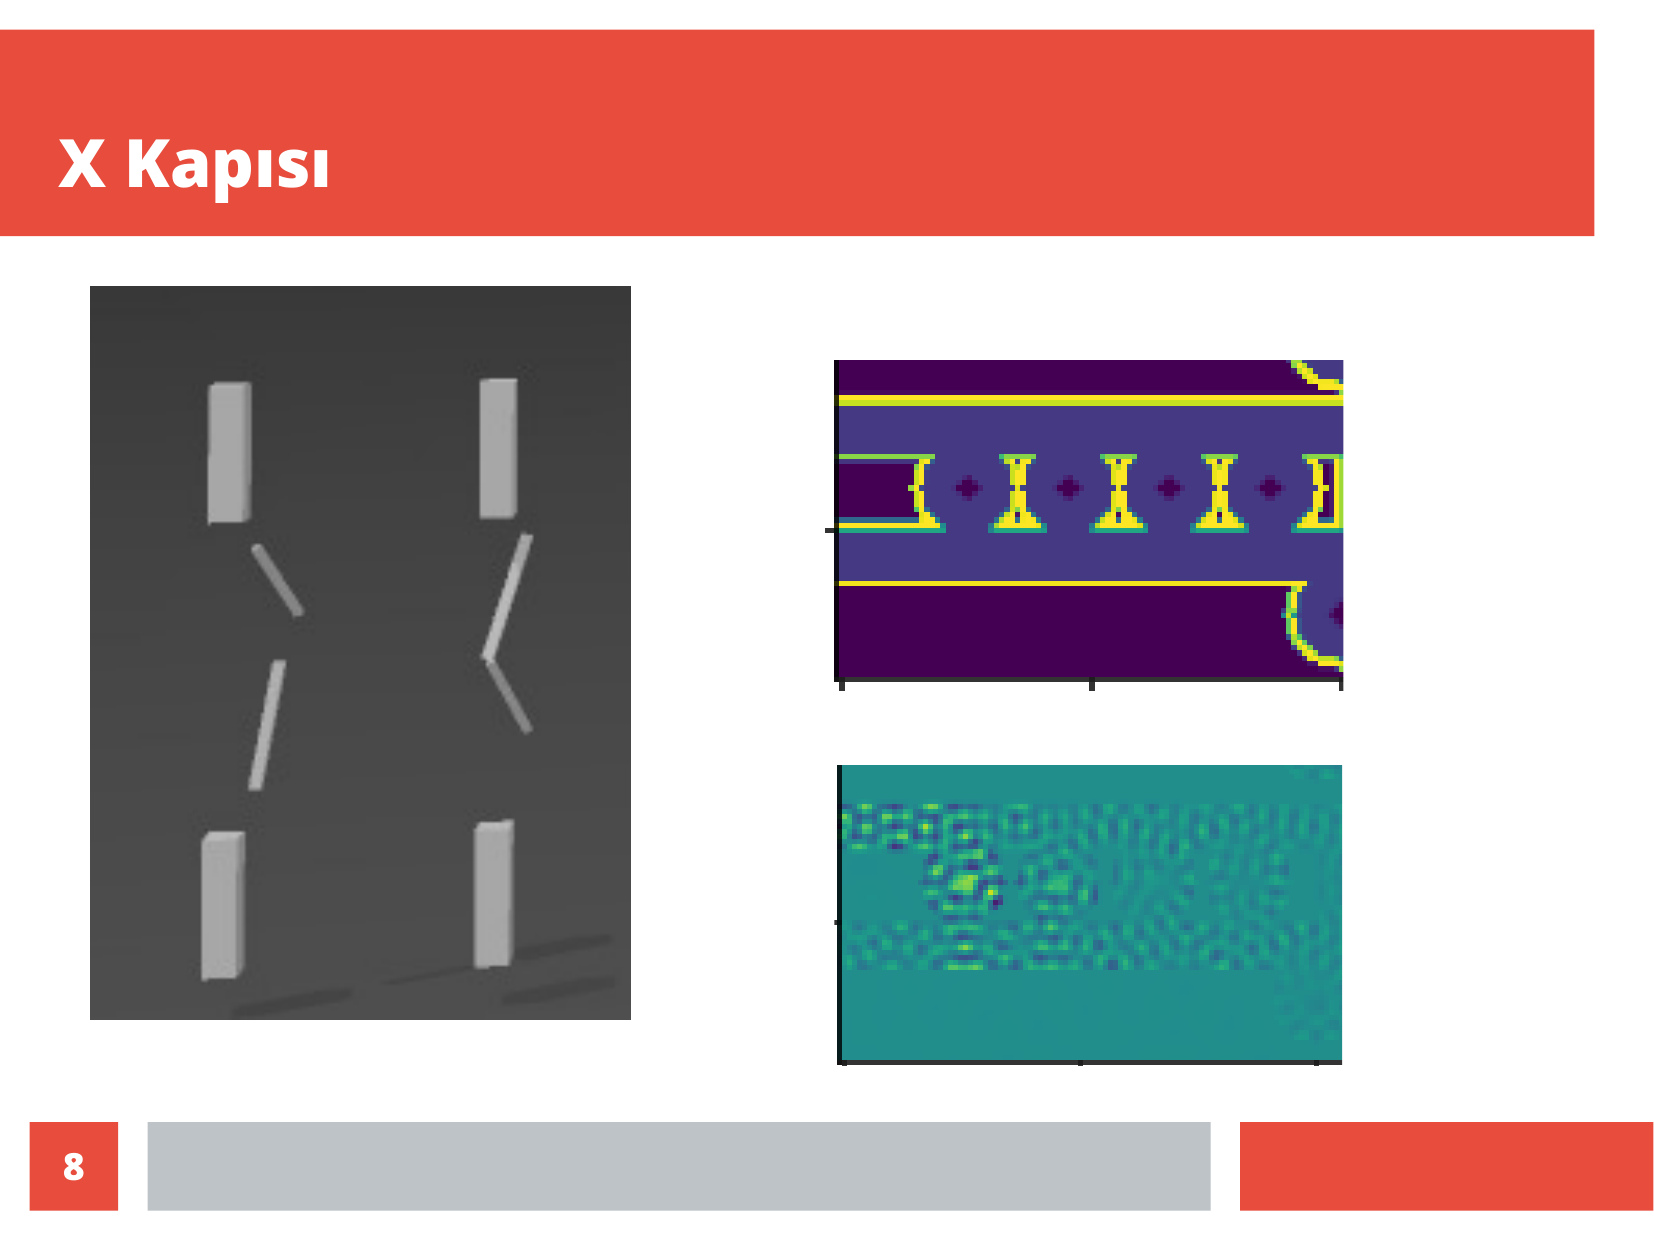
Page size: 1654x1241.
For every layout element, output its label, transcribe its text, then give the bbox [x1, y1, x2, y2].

picture [825, 360, 1344, 691]
title X Kapısı [59, 59, 1595, 207]
picture [834, 765, 1343, 1066]
picture [90, 286, 631, 1021]
